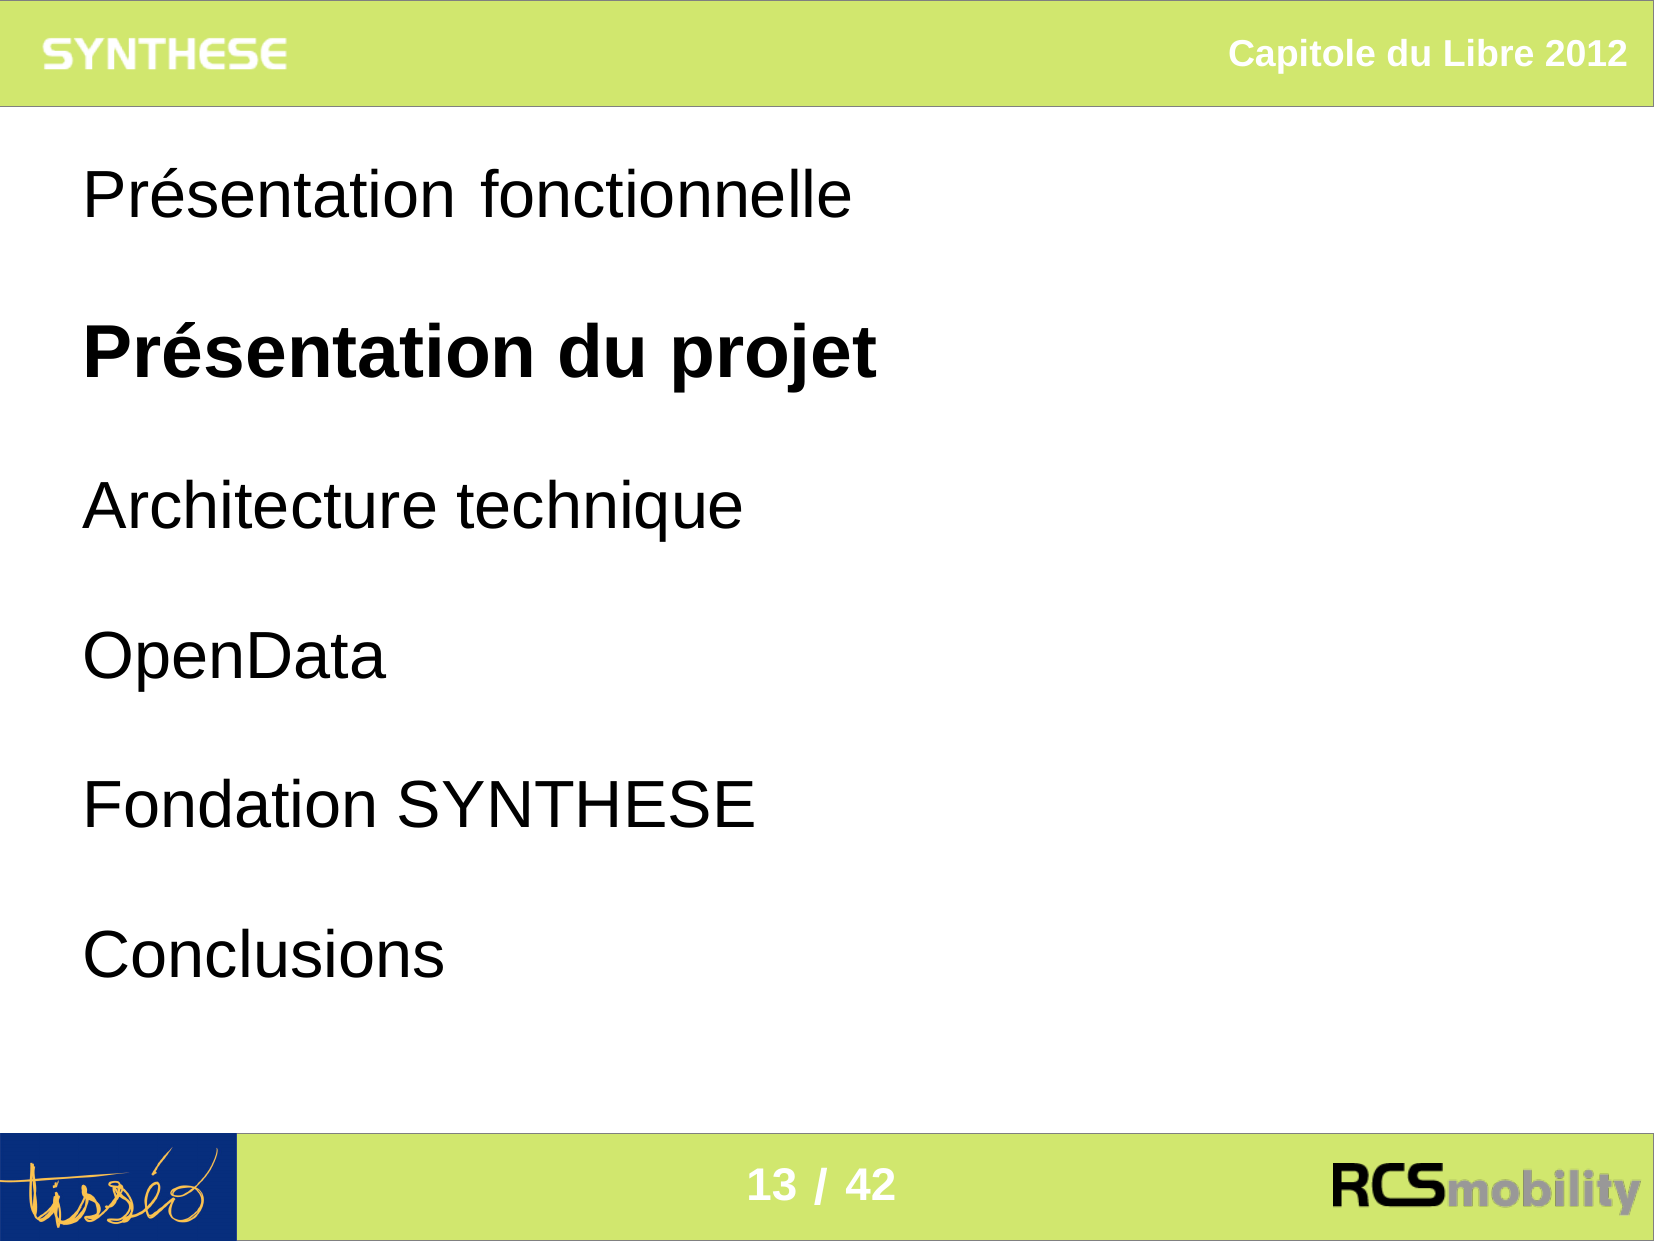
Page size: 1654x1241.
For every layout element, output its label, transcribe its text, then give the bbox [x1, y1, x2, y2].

text_box 42 [830, 1151, 957, 1231]
text_box <numéro> [561, 1151, 813, 1241]
subtitle Présentation fonctionnelle Présentation du projet Architecture technique OpenData Fondation SYNTHESE Conclusions [82, 49, 1571, 1010]
picture [1333, 1163, 1642, 1217]
picture [41, 35, 292, 73]
picture [0, 1133, 237, 1241]
text_box / [237, 1133, 1654, 1241]
text_box Capitole du Libre 2012 [0, 0, 1654, 107]
